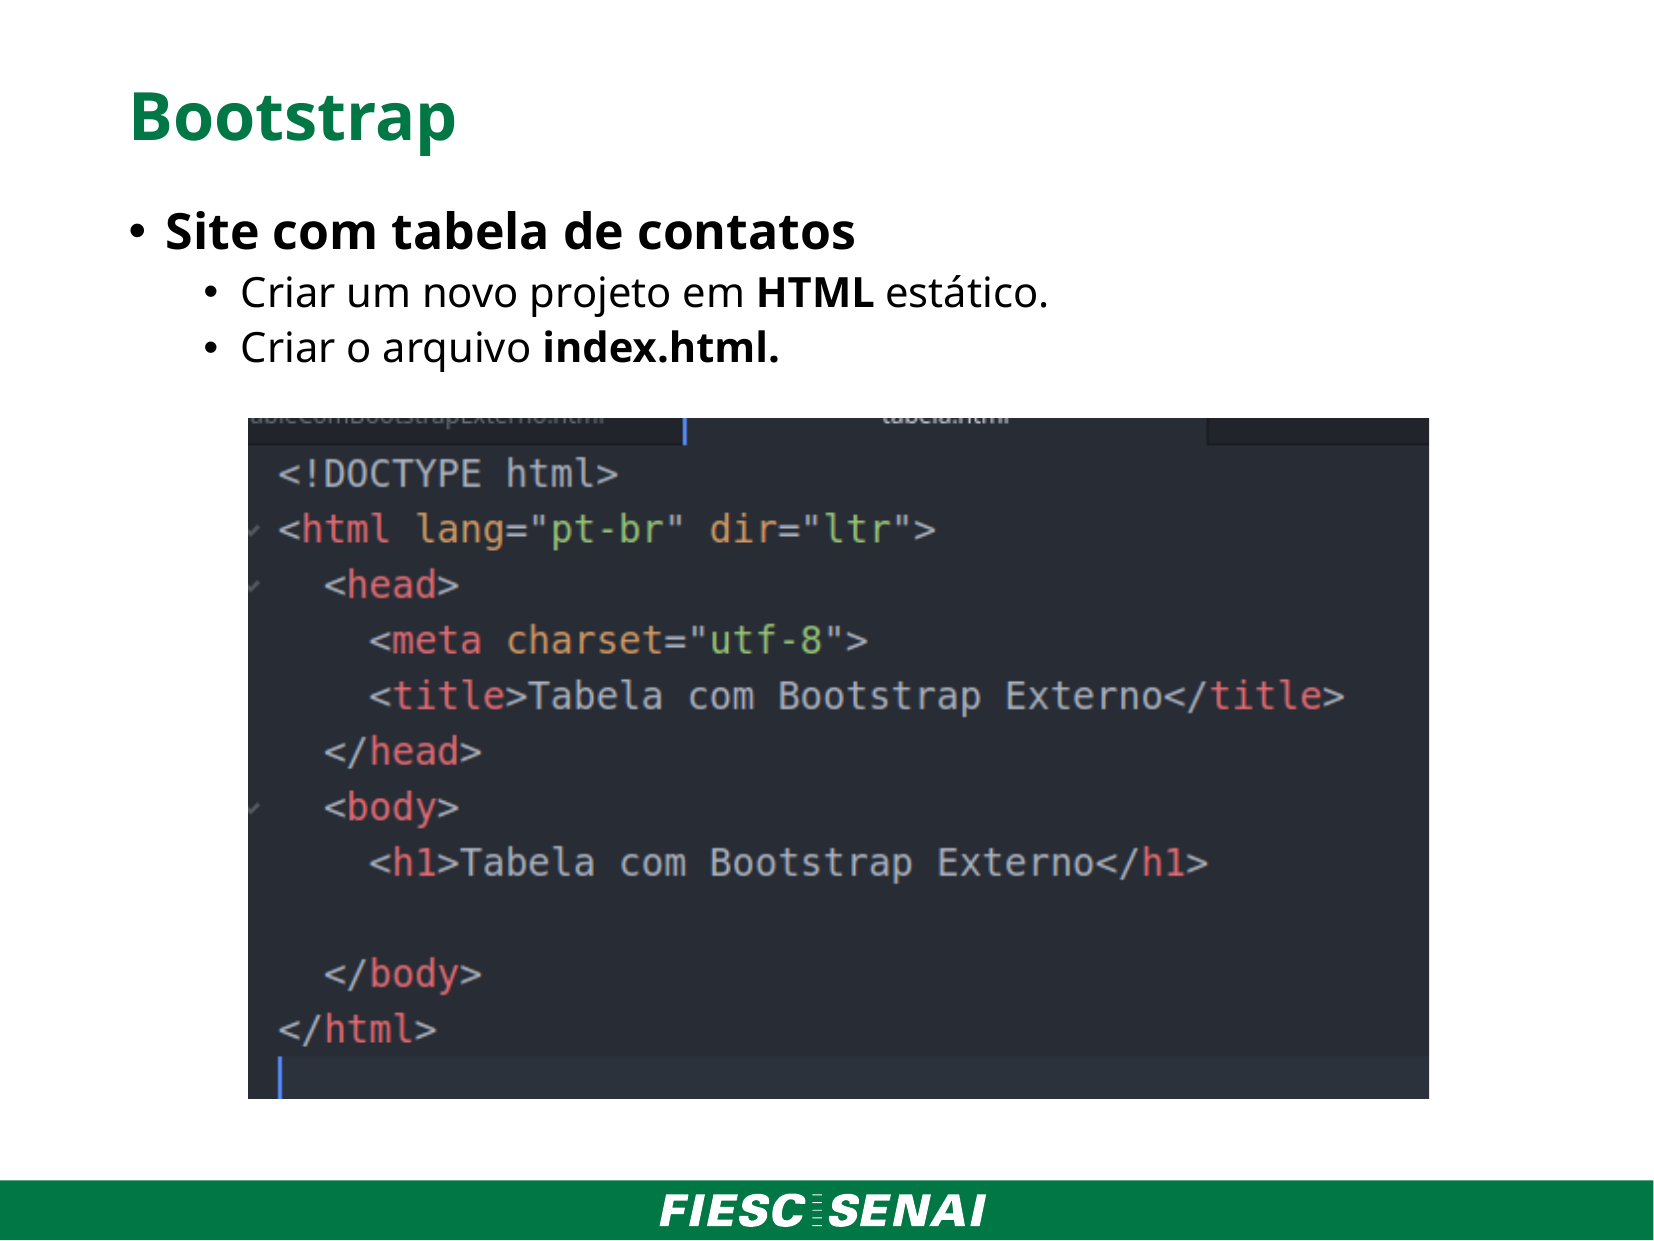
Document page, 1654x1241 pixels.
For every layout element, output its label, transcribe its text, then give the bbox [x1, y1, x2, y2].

text_box Bootstrap [113, 39, 1540, 199]
text_box Site com tabela de contatos Criar um novo projeto em HTML estático. Criar o arquivo index.html. [113, 199, 1540, 1117]
picture [248, 418, 1430, 1099]
